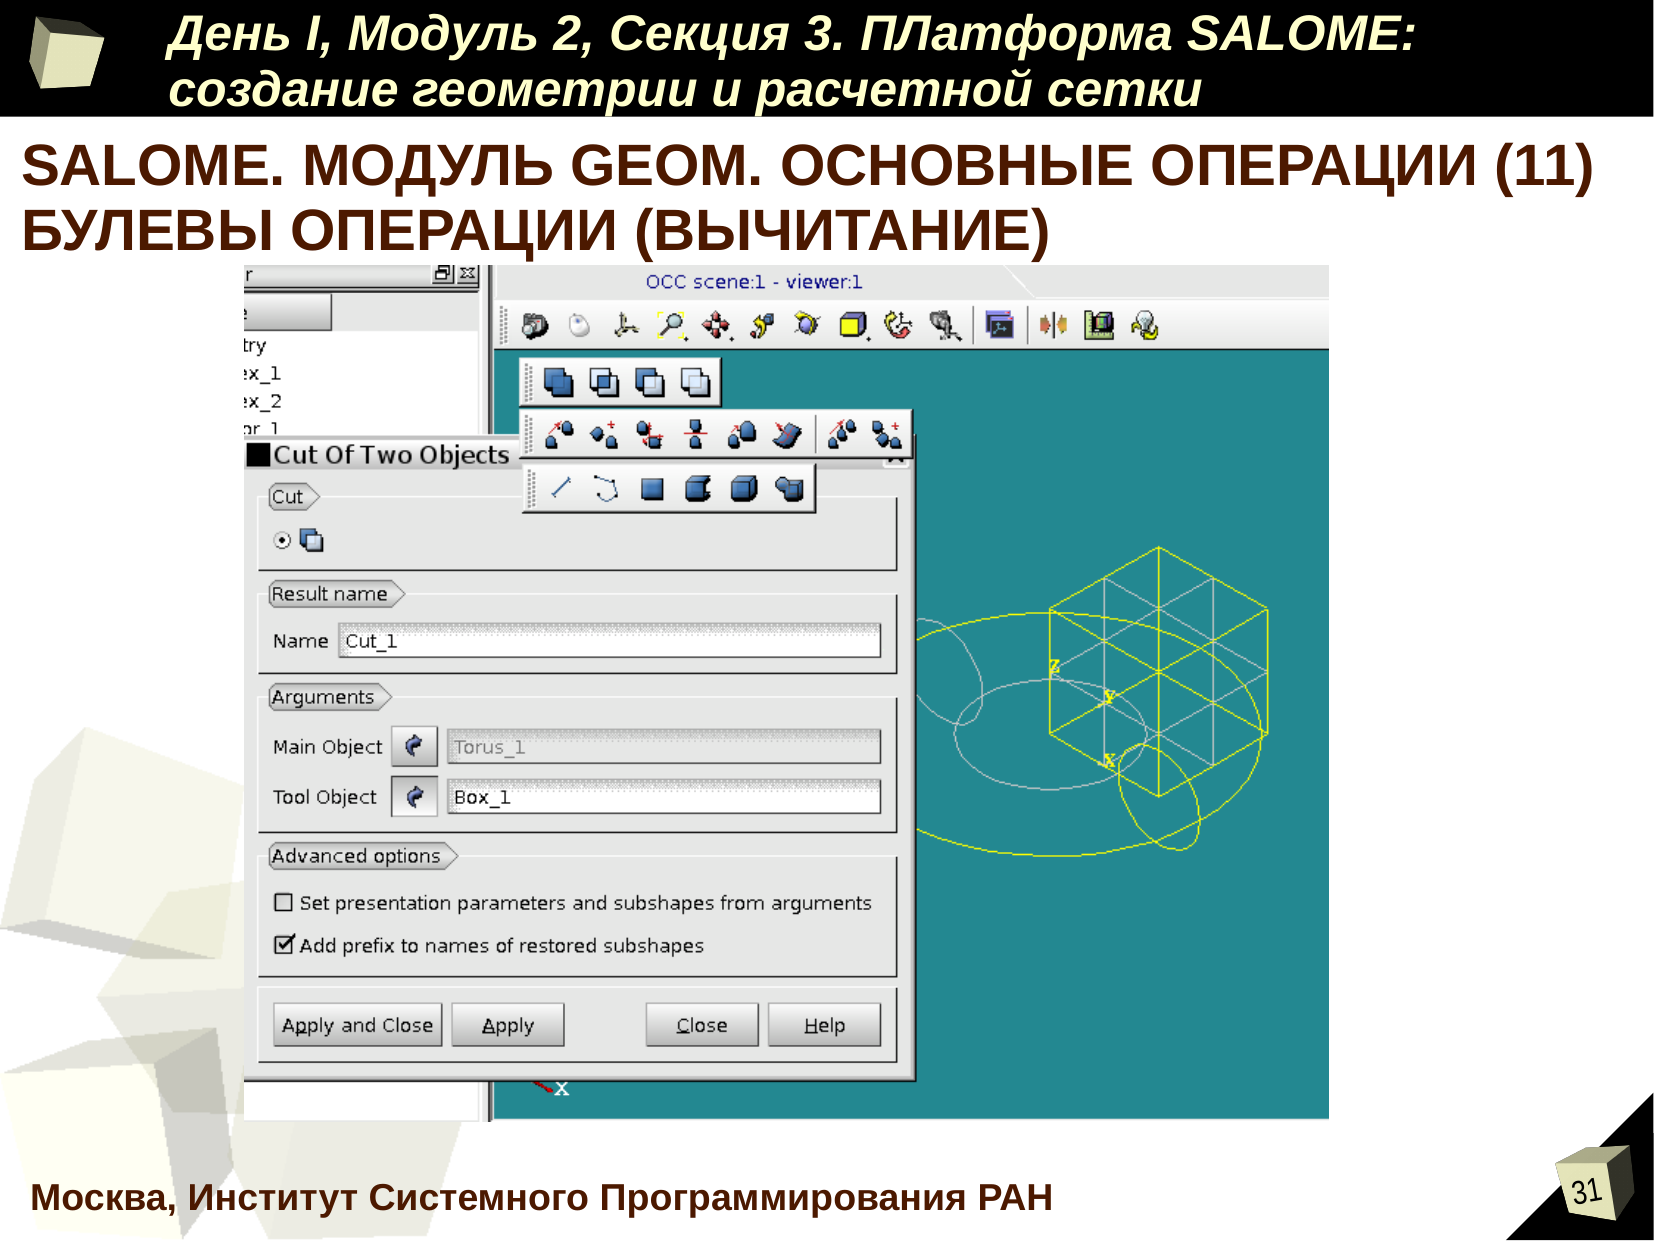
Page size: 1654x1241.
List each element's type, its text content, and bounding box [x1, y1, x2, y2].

picture [0, 265, 1329, 1241]
picture [464, 1193, 472, 1198]
text_box SALOME. МОДУЛЬ GEOM. ОСНОВНЫЕ ОПЕРАЦИИ (11) БУЛЕВЫ ОПЕРАЦИИ (ВЫЧИТАНИЕ) [6, 125, 1654, 270]
